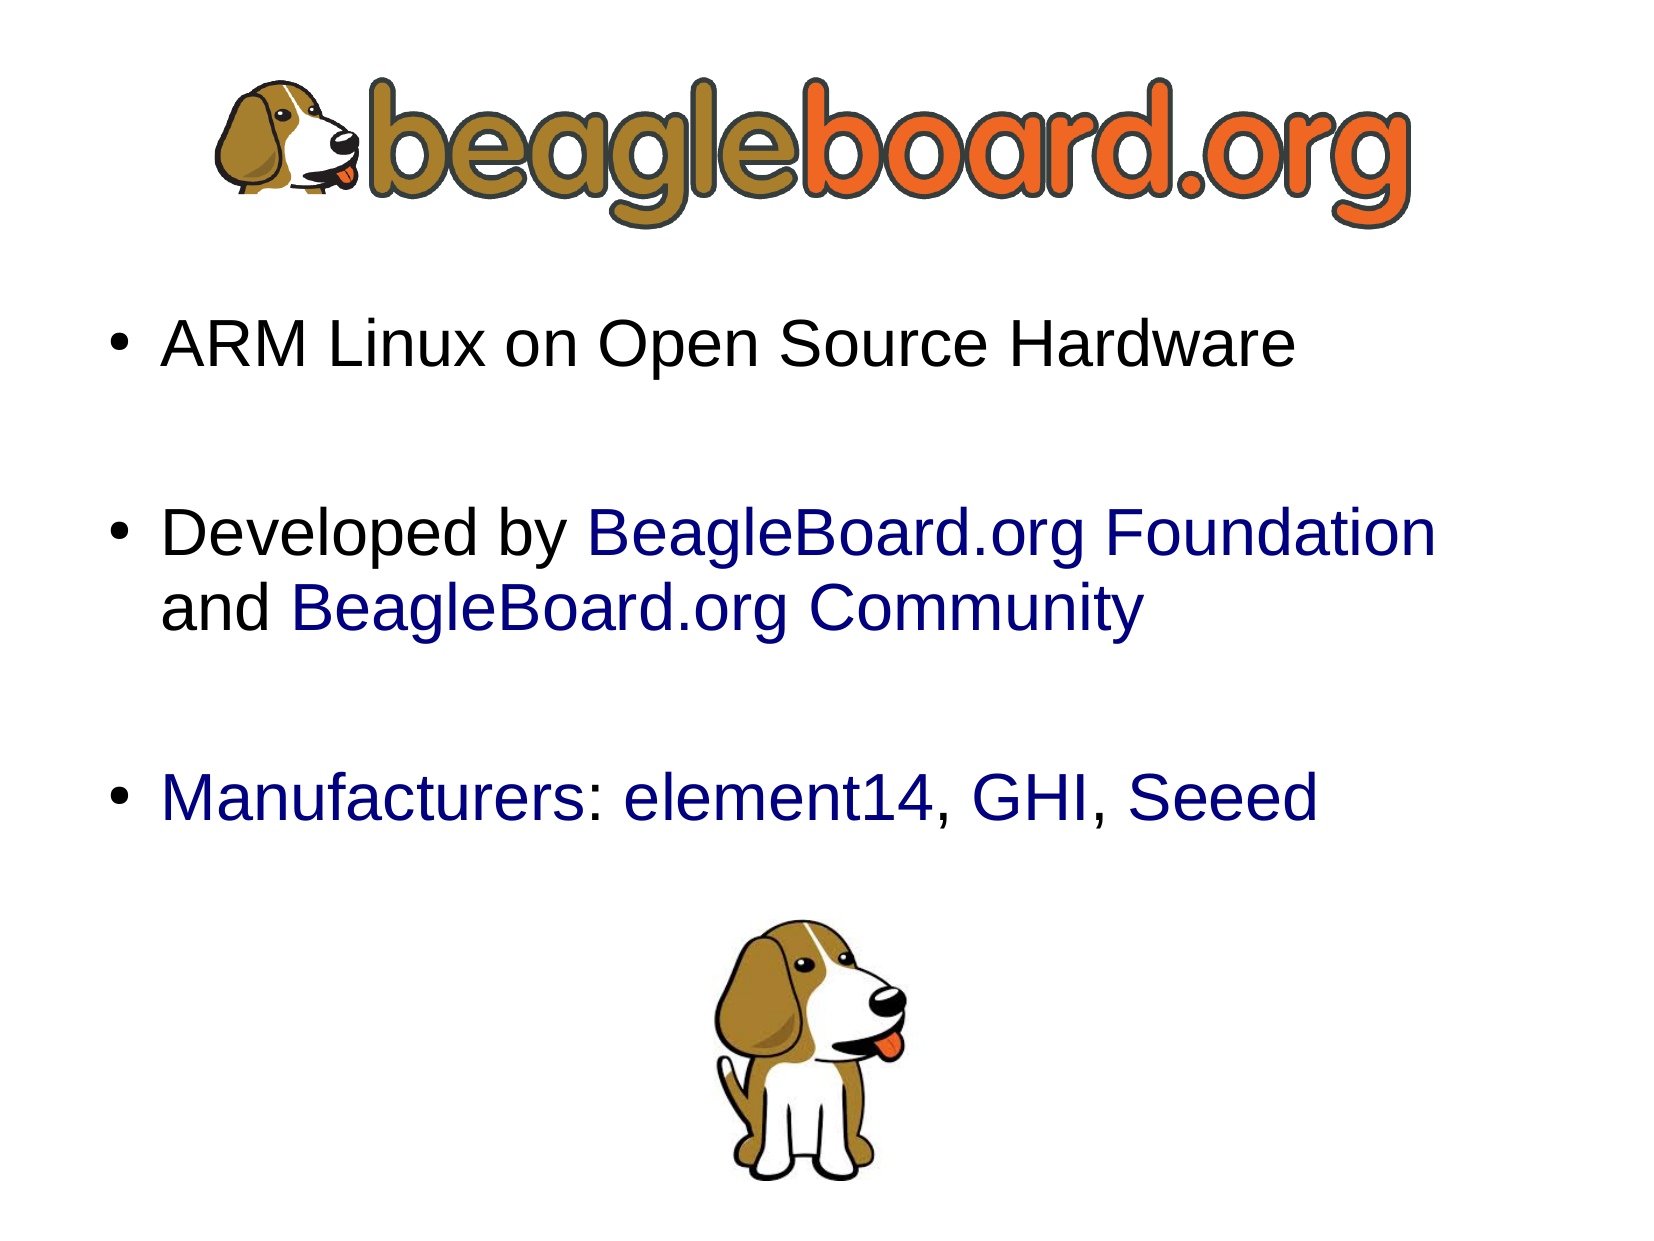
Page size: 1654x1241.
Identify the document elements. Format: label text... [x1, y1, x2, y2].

picture [209, 77, 1411, 289]
list ARM Linux on Open Source Hardware Developed by BeagleBoard.org Foundation and BeagleBoard.org Community Manufacturers: element14, GHI, Seeed [90, 305, 1546, 1131]
picture [676, 1131, 938, 1181]
